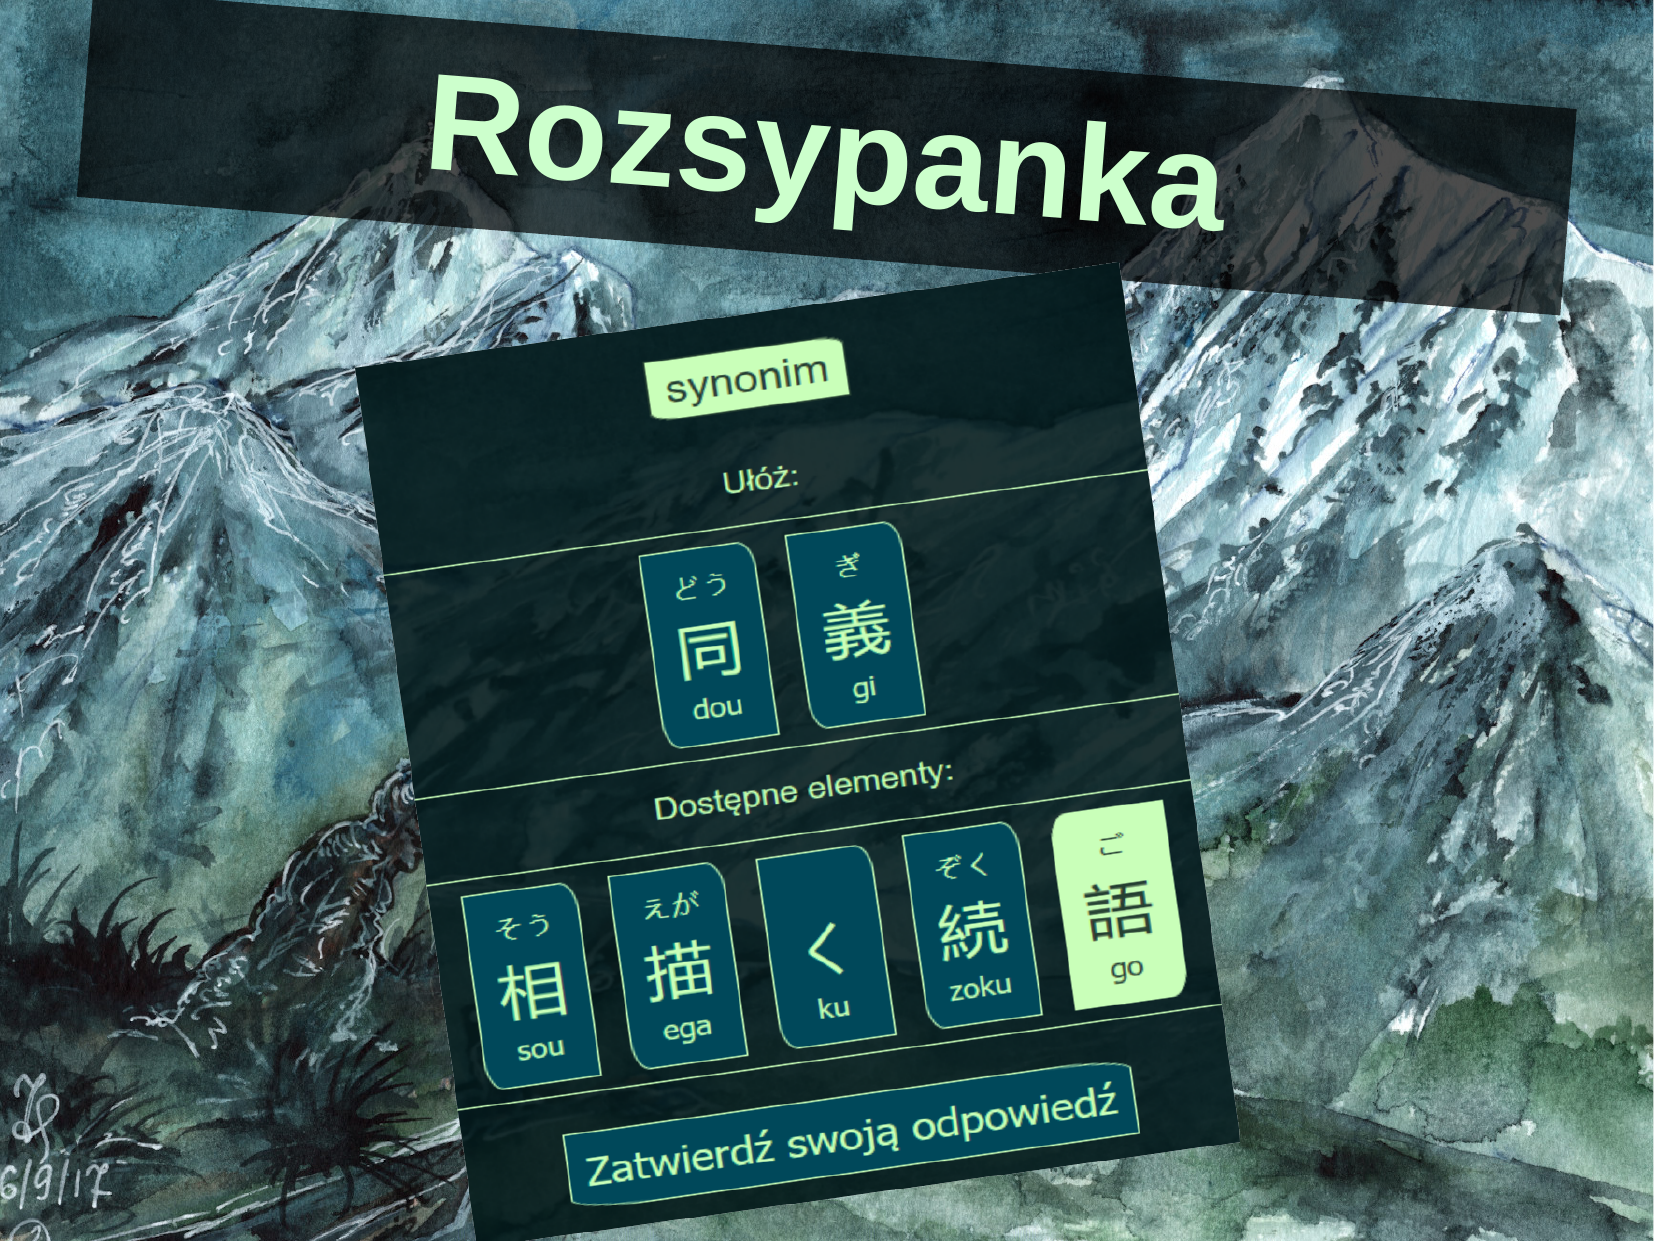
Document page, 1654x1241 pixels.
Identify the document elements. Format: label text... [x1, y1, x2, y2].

picture [0, 0, 1654, 1241]
title Rozsypanka [76, 0, 1577, 316]
